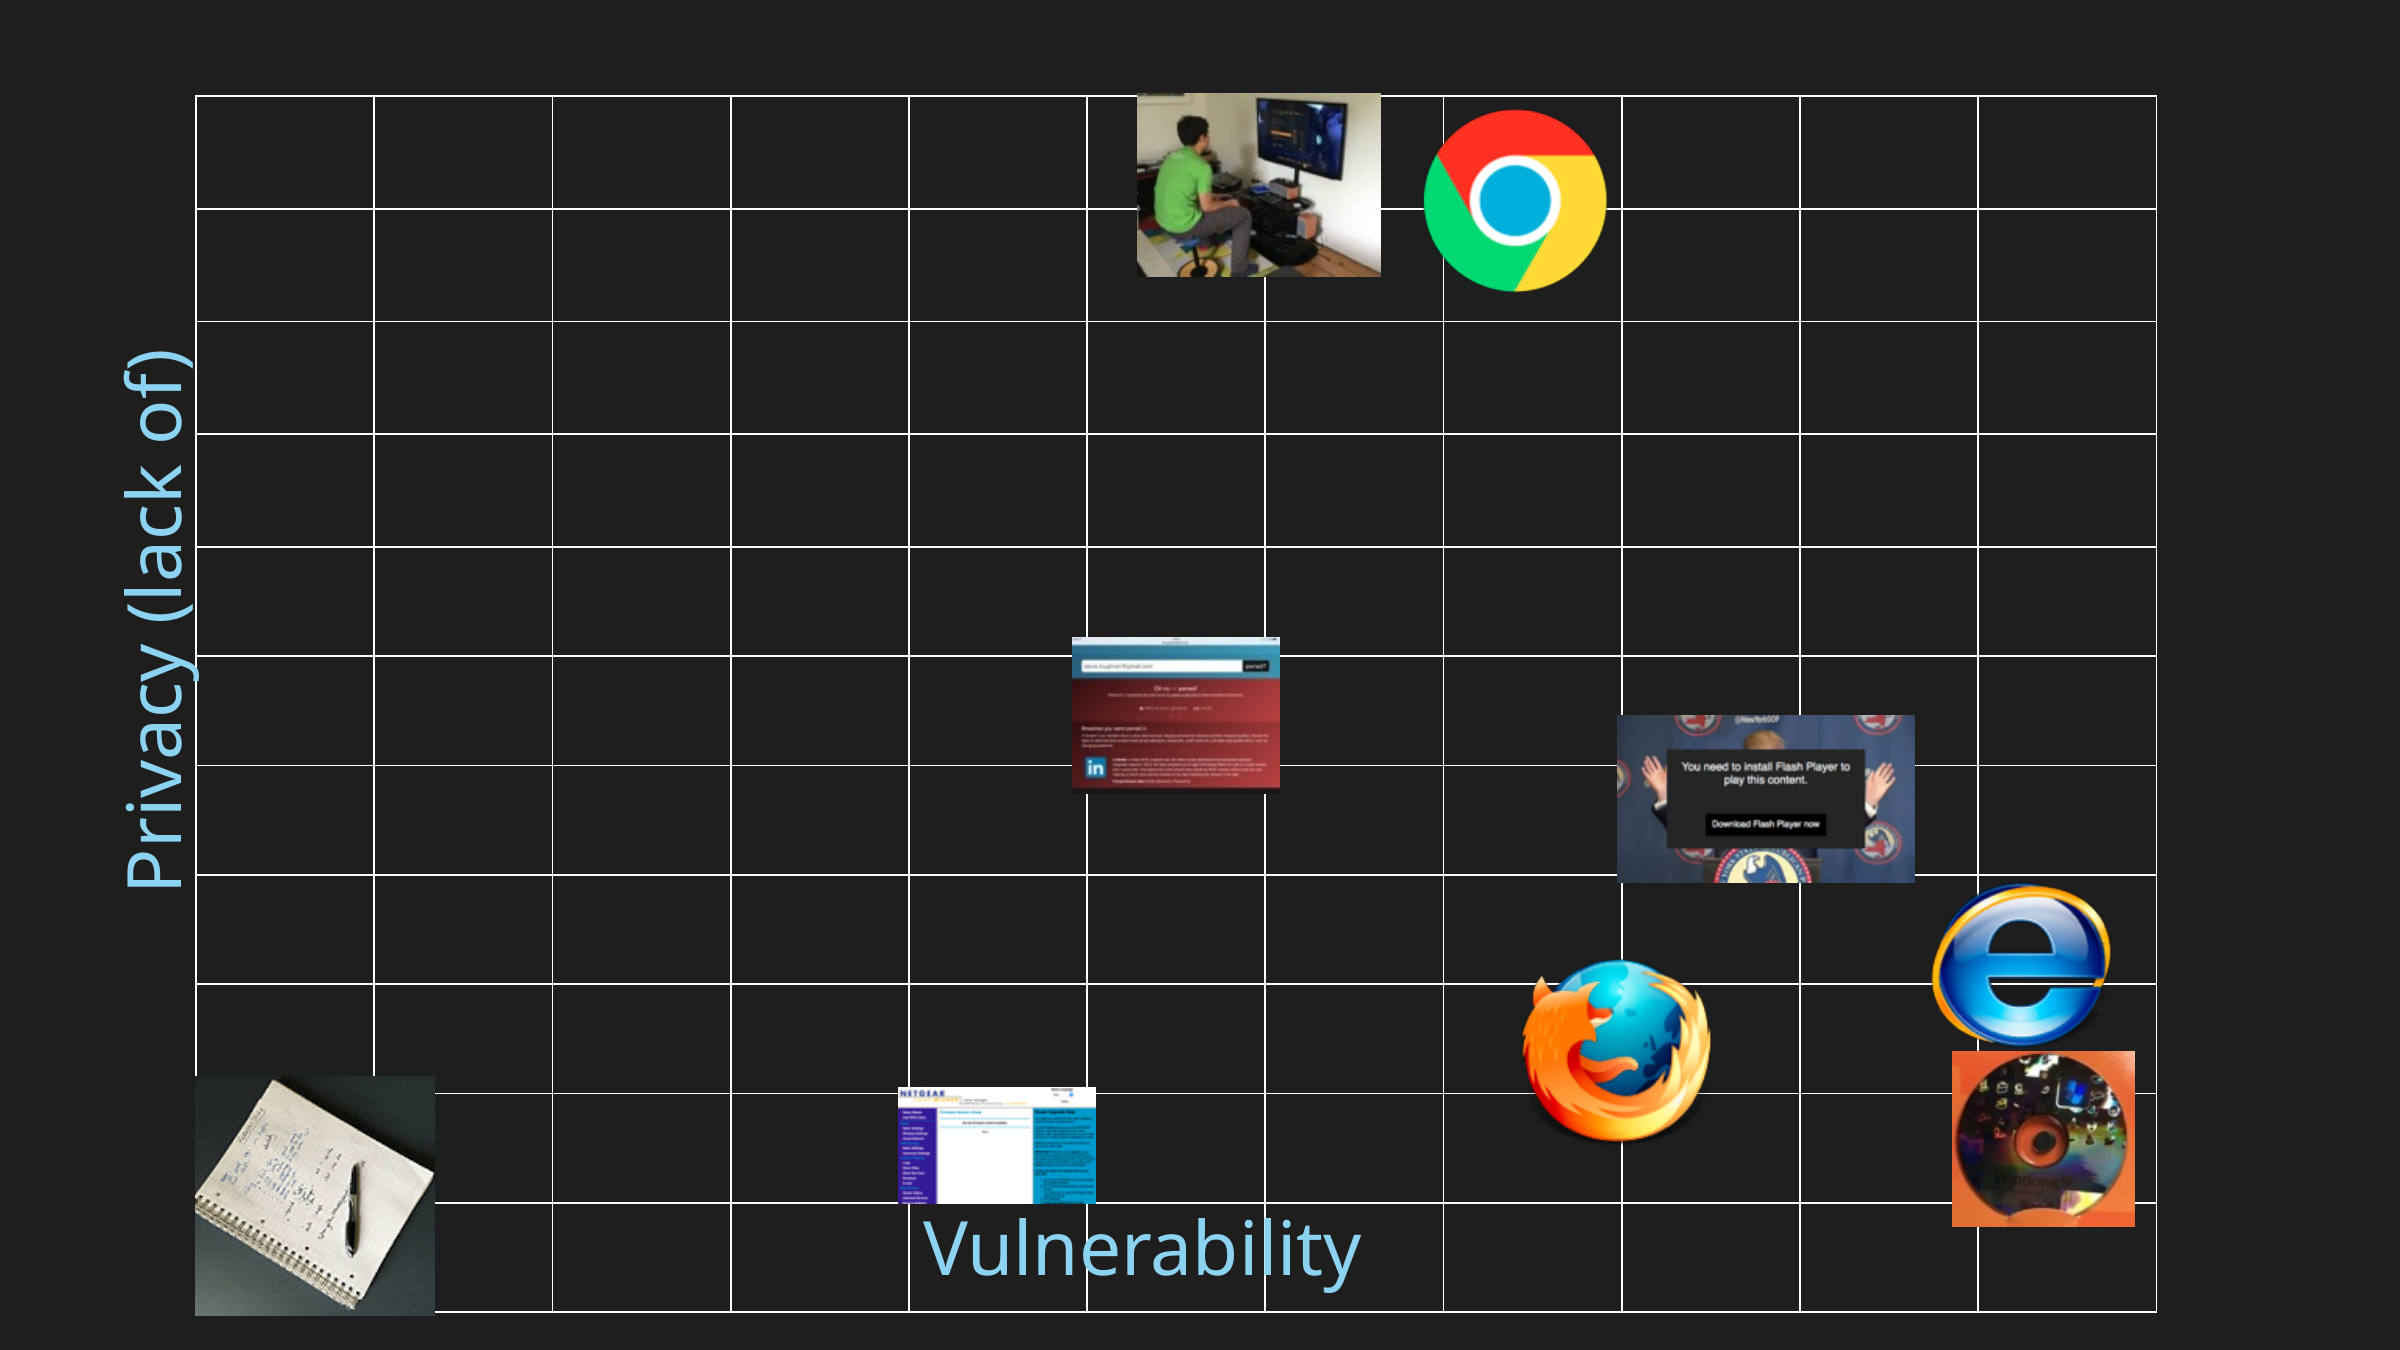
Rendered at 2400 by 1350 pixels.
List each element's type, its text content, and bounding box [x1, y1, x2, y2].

table_cell [1979, 766, 2156, 874]
table_cell [1444, 1204, 1621, 1311]
picture [1617, 715, 1915, 883]
table_cell [1915, 766, 1977, 874]
table_header [197, 97, 373, 208]
table_cell [1266, 766, 1443, 874]
table_cell [1979, 435, 2156, 546]
table_cell [910, 322, 1086, 433]
table_cell [205, 766, 373, 874]
table_cell [1801, 1094, 1952, 1202]
table_cell [1266, 1204, 1443, 1311]
table_cell [1979, 210, 2156, 321]
table_cell [553, 1204, 730, 1311]
table_cell [1979, 1204, 2156, 1311]
table_cell [910, 657, 1072, 765]
table_cell [1088, 322, 1264, 433]
table_cell [910, 435, 1086, 546]
text_box Privacy (lack of) [113, 333, 205, 909]
table_cell [732, 548, 908, 655]
table_cell [1801, 985, 1952, 1093]
table_cell [1266, 210, 1443, 321]
table_cell [1266, 876, 1443, 983]
table_cell [1979, 657, 2156, 765]
table_cell [732, 985, 908, 1093]
table_header [1979, 97, 2156, 208]
table_cell [1444, 548, 1621, 655]
table_cell [1623, 1094, 1799, 1202]
table_cell [197, 322, 373, 433]
table_cell [197, 210, 373, 321]
table_cell [1088, 1298, 1264, 1311]
table_cell [2135, 1094, 2156, 1202]
table_header [375, 97, 552, 208]
table_cell [1801, 876, 1930, 983]
table_cell [205, 657, 373, 765]
picture [1413, 100, 1618, 304]
table_cell [1280, 657, 1443, 765]
table_cell [205, 435, 373, 546]
table_cell [1088, 548, 1264, 637]
table_header [553, 97, 730, 208]
table_cell [732, 435, 908, 546]
table_cell [375, 435, 552, 546]
table_cell [197, 876, 373, 983]
table_header [1801, 97, 1977, 208]
table_cell [910, 985, 1086, 1087]
table_cell [375, 548, 552, 655]
table_header [910, 97, 1086, 208]
table_cell [1801, 322, 1977, 433]
table_cell [732, 766, 908, 874]
table_cell [197, 985, 373, 1076]
picture [195, 1076, 435, 1316]
table_cell [1444, 657, 1621, 765]
table_cell [1266, 1094, 1443, 1202]
table_cell [553, 985, 730, 1093]
table_cell [732, 876, 908, 983]
table_cell [375, 657, 552, 765]
table_cell [1444, 322, 1621, 433]
table_cell [732, 1094, 898, 1202]
table_cell [1979, 548, 2156, 655]
table_cell [1444, 766, 1617, 874]
table_cell [1623, 657, 1799, 715]
table_cell [553, 766, 730, 874]
table_cell [553, 210, 730, 321]
table_cell [1444, 985, 1521, 1093]
table_cell [1623, 548, 1799, 655]
table_cell [375, 766, 552, 874]
table_cell [553, 1094, 730, 1202]
table_header [732, 97, 908, 208]
table_cell [732, 322, 908, 433]
table_cell [375, 210, 552, 321]
table_header [1088, 97, 1137, 208]
table_cell [1801, 657, 1977, 765]
table_cell [1801, 1204, 1977, 1311]
table_cell [1979, 322, 2156, 433]
table_cell [375, 876, 552, 983]
table_cell [375, 985, 552, 1093]
table_cell [1623, 1204, 1799, 1311]
table_cell [1444, 1094, 1621, 1202]
table_cell [910, 210, 1086, 321]
table_cell [1444, 435, 1621, 546]
table_cell [1444, 210, 1621, 321]
table_cell [1444, 876, 1621, 983]
table_cell [1088, 435, 1264, 546]
table_cell [1266, 322, 1443, 433]
table_cell [910, 1298, 1086, 1311]
table_cell [732, 657, 908, 765]
table_cell [1623, 883, 1799, 983]
table_cell [205, 548, 373, 655]
table_cell [910, 548, 1086, 655]
picture [898, 1087, 1096, 1204]
table_header [1381, 97, 1443, 208]
table_cell [1801, 435, 1977, 546]
picture [1072, 637, 1280, 794]
table_cell [375, 322, 552, 433]
table_cell [910, 876, 1086, 983]
table_cell [1088, 794, 1264, 874]
table_cell [435, 1094, 552, 1202]
table_cell [553, 876, 730, 983]
table_cell [553, 657, 730, 765]
table_cell [553, 548, 730, 655]
table_header [1444, 97, 1621, 208]
table_cell [1801, 548, 1977, 655]
table_cell [732, 210, 908, 321]
table_cell [1266, 985, 1443, 1093]
picture [1137, 93, 1381, 277]
picture [1930, 874, 2135, 1227]
table_cell [1623, 210, 1799, 321]
table_cell [1623, 435, 1799, 546]
table_cell [1801, 210, 1977, 321]
table_cell [2114, 876, 2156, 983]
table_cell [2114, 985, 2156, 1093]
table_cell [553, 435, 730, 546]
picture [1521, 955, 1714, 1148]
table_header [1623, 97, 1799, 208]
table_cell [435, 1204, 552, 1311]
table_cell [1088, 985, 1264, 1093]
table_cell [1623, 322, 1799, 433]
table_cell [732, 1204, 908, 1311]
table_cell [1096, 1094, 1264, 1202]
table_cell [553, 322, 730, 433]
text_box Vulnerability [908, 1206, 1377, 1298]
table_cell [1088, 210, 1264, 321]
table_cell [1266, 548, 1443, 655]
table_cell [1266, 435, 1443, 546]
table_cell [1088, 876, 1264, 983]
table_cell [1714, 985, 1799, 1093]
table_cell [910, 766, 1086, 874]
